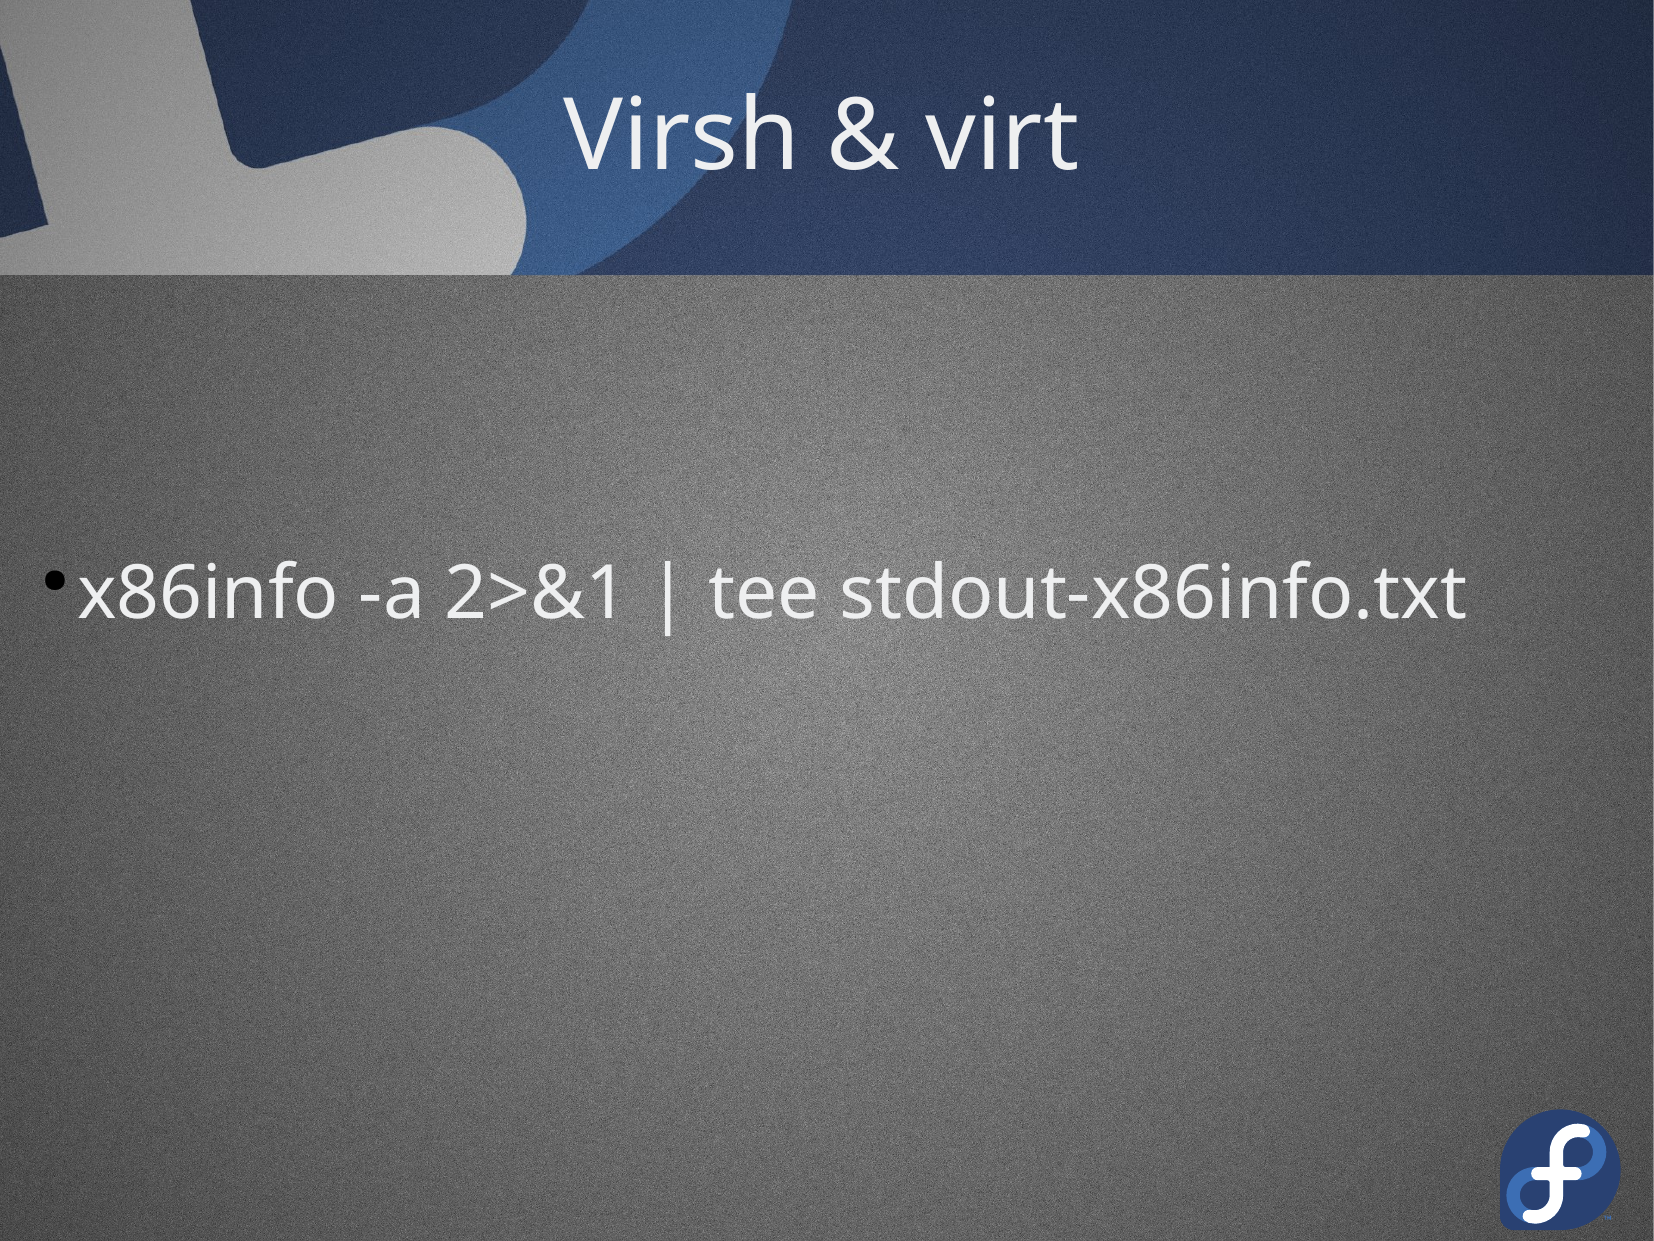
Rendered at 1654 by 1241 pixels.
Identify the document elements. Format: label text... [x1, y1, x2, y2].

text_box x86info -a 2>&1 | tee stdout-x86info.txt [29, 285, 1507, 492]
text_box Virsh & virt [83, 30, 1561, 237]
picture [0, 0, 1654, 1241]
